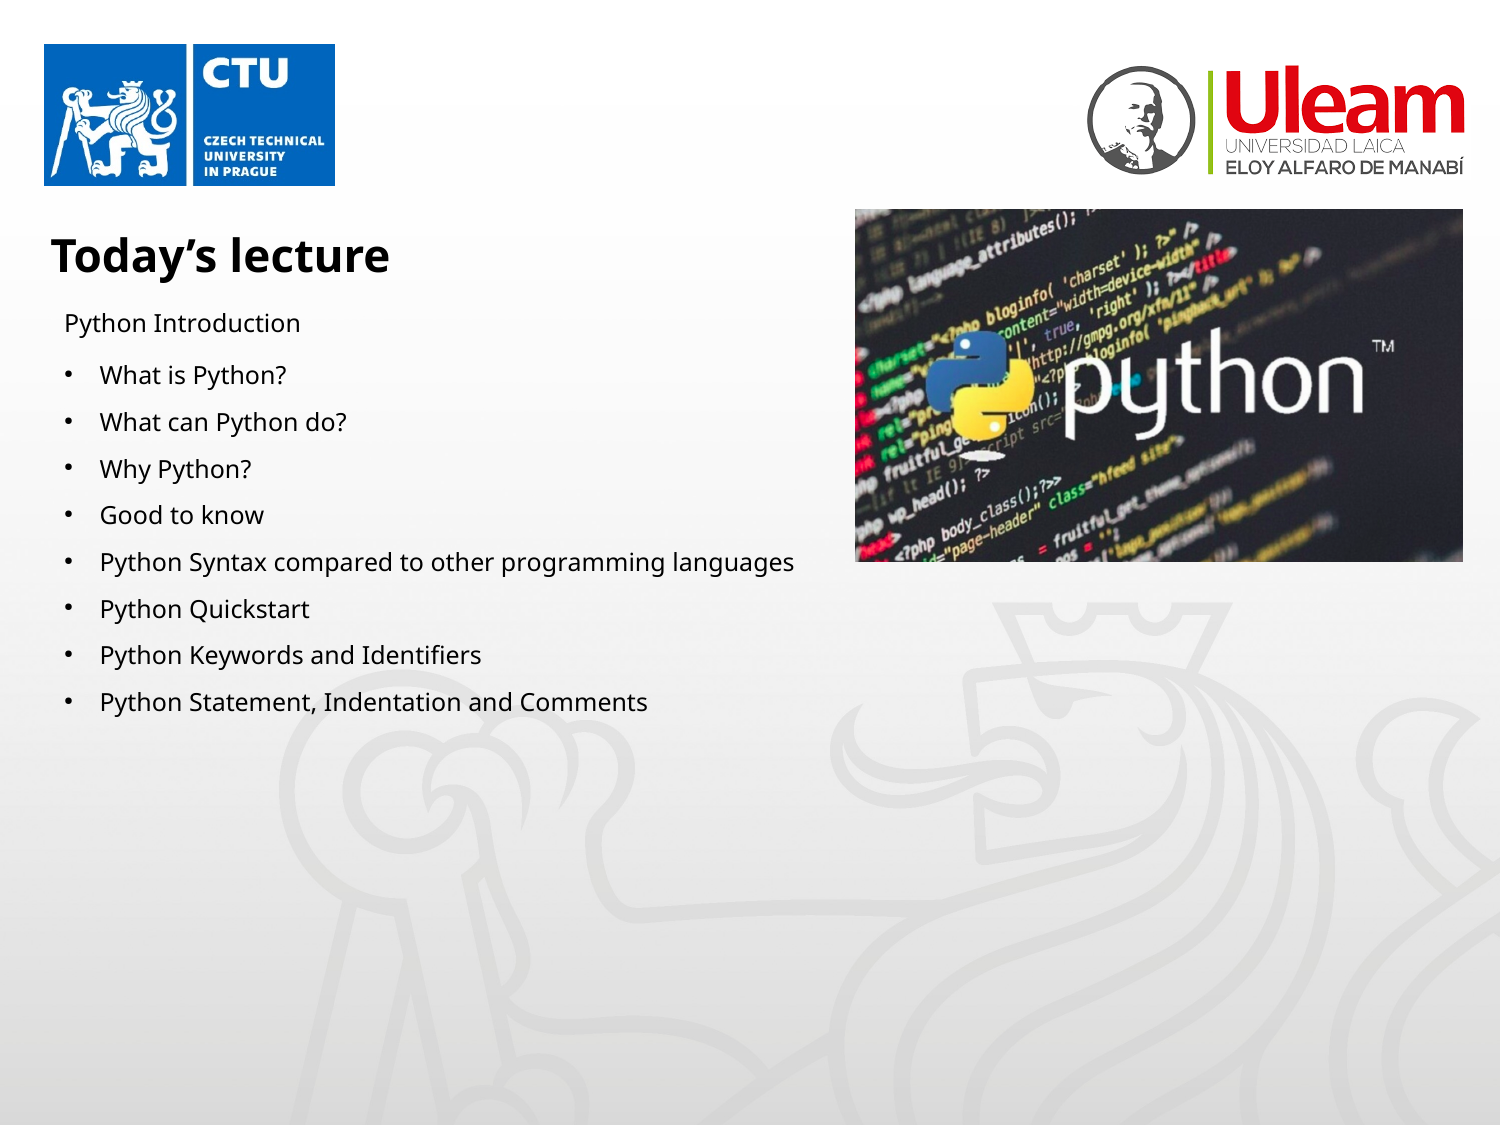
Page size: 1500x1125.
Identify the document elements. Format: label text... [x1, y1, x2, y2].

picture [0, 0, 1500, 1125]
title Today’s lecture [35, 224, 855, 343]
text_box Python Introduction What is Python? What can Python do? Why Python? Good to know Python Syntax compared to other programming languages Python Quickstart Python Keywords and Identifiers Python Statement, Indentation and Comments [49, 299, 871, 1006]
